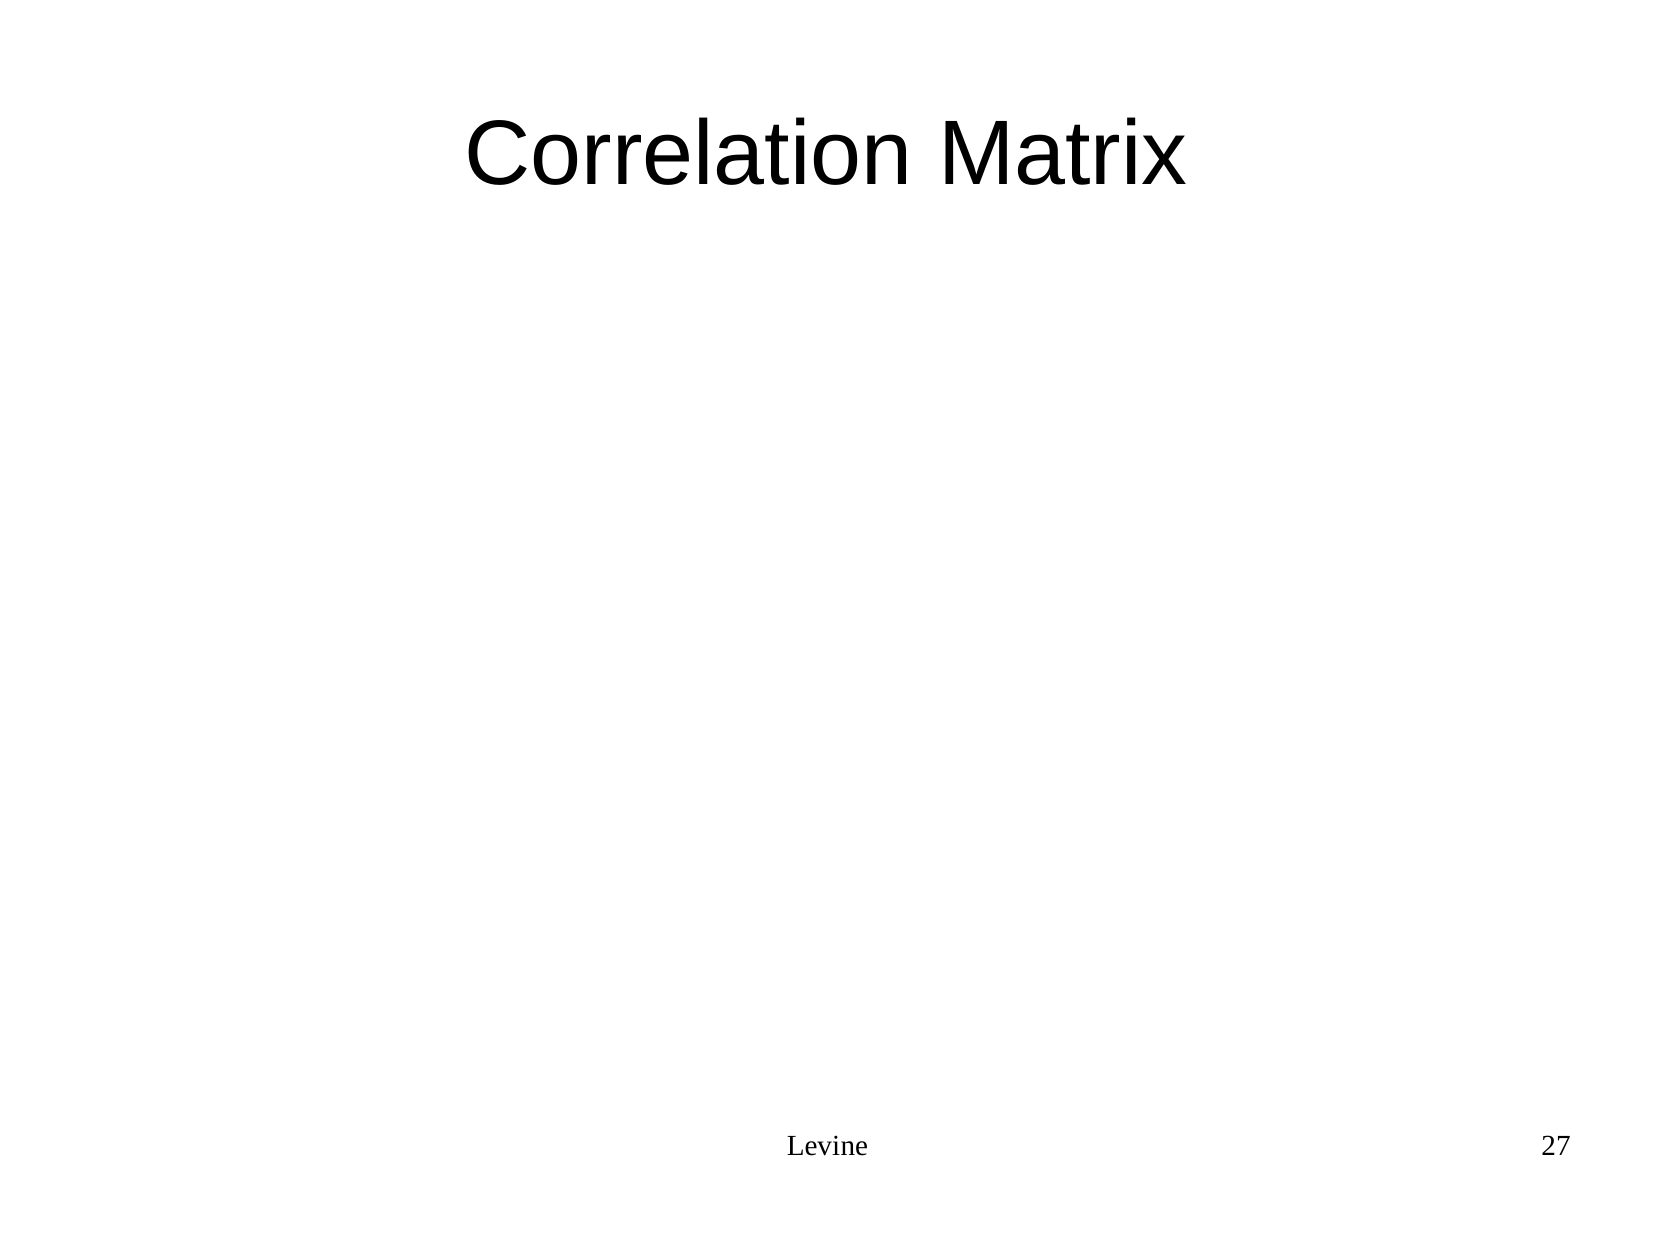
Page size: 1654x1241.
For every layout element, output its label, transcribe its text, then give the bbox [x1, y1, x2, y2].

title Correlation Matrix [82, 49, 1571, 257]
